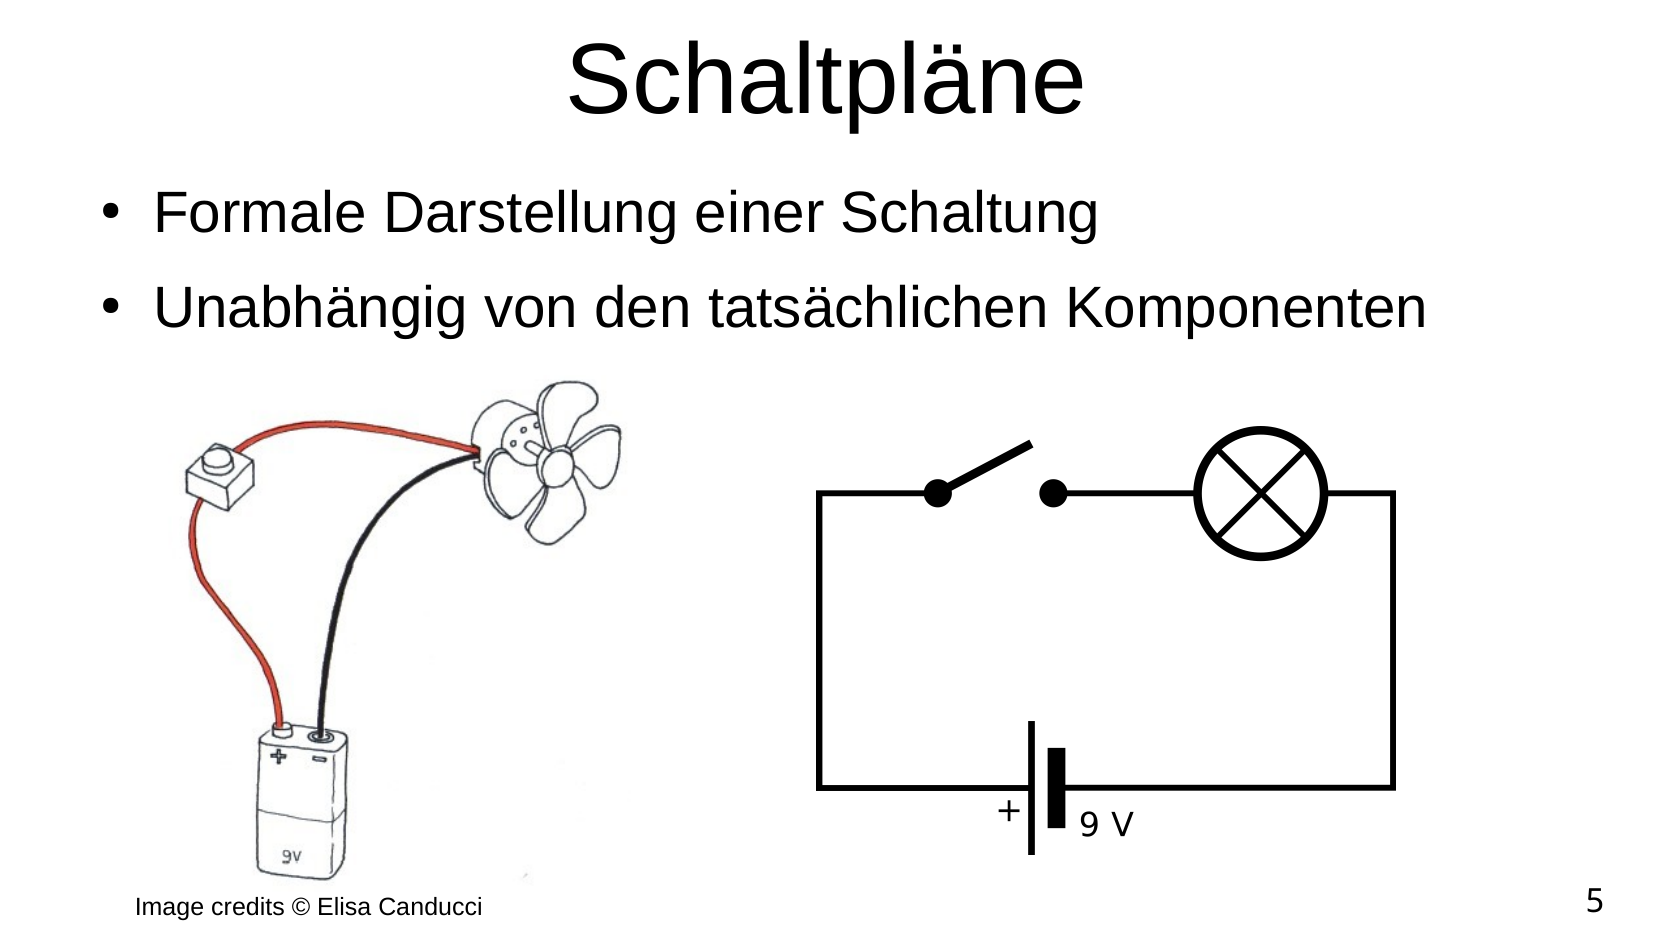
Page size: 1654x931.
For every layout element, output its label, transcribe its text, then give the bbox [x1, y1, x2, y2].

text_box Image credits © Elisa Canducci [120, 885, 556, 928]
list Formale Darstellung einer Schaltung Unabhängig von den tatsächlichen Komponenten [82, 180, 1571, 811]
picture [816, 426, 1396, 856]
picture [165, 375, 631, 892]
title Schaltpläne [82, 1, 1571, 157]
